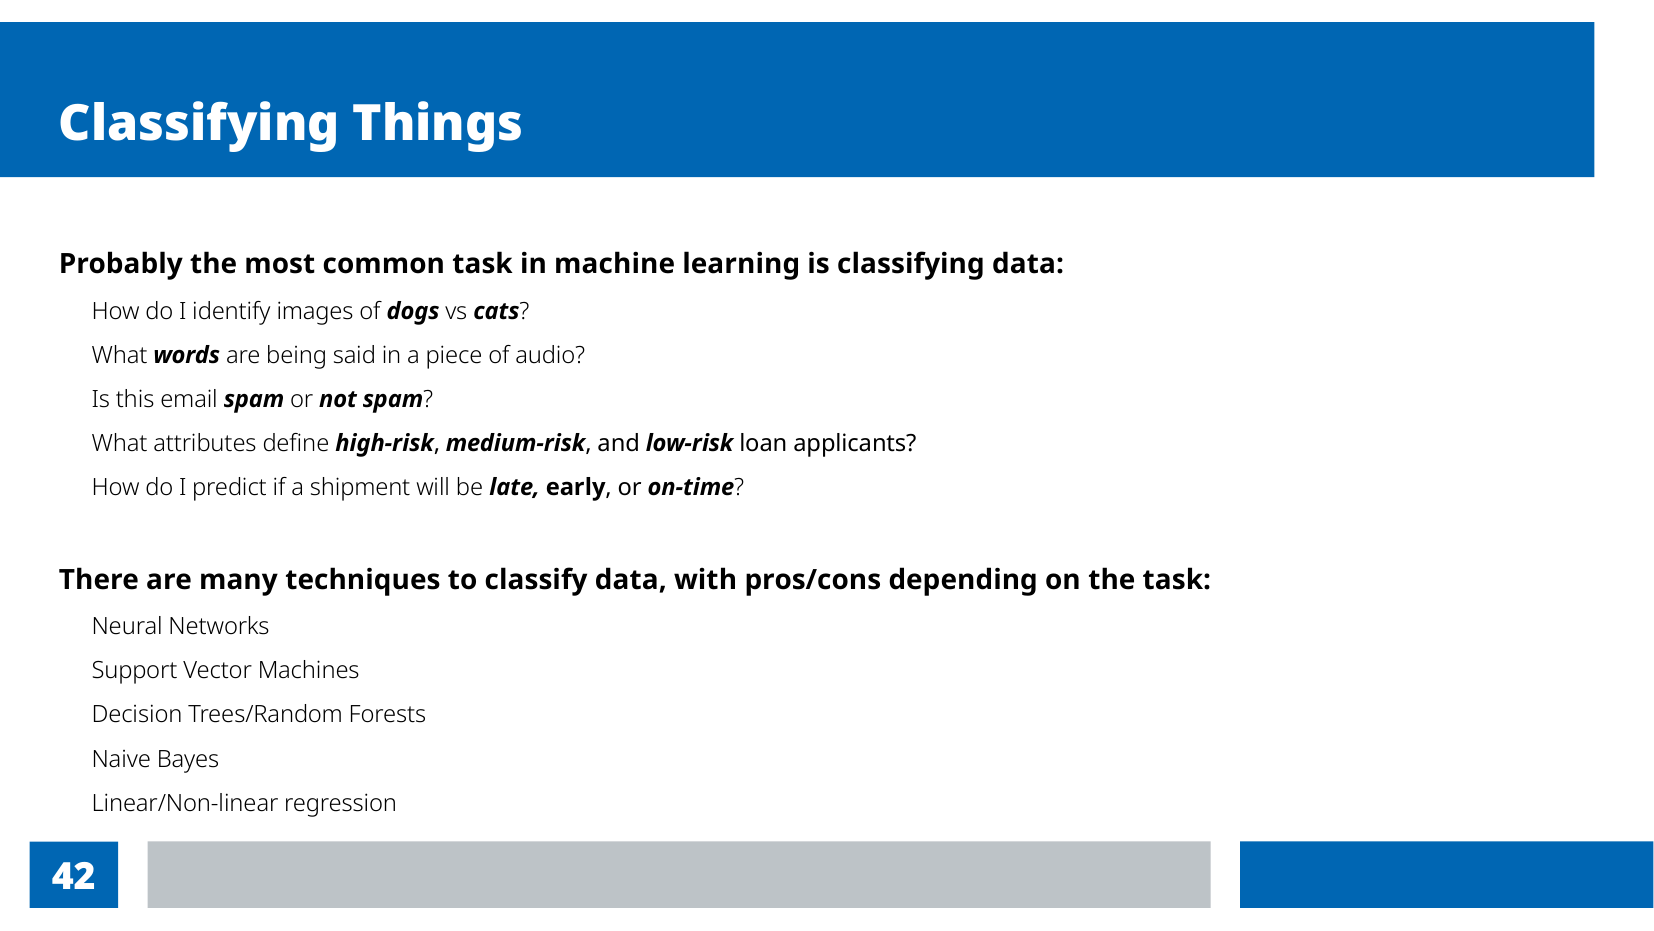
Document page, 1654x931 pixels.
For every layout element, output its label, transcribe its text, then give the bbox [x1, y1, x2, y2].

list Probably the most common task in machine learning is classifying data: How do I identify images of dogs vs cats? What words are being said in a piece of audio? Is this email spam or not spam? What attributes define high-risk, medium-risk, and low-risk loan applicants? How do I predict if a shipment will be late, early, or on-time? There are many techniques to classify data, with pros/cons depending on the task: Neural Networks Support Vector Machines Decision Trees/Random Forests Naive Bayes Linear/Non-linear regression [59, 243, 1565, 820]
title Classifying Things [59, 44, 1595, 156]
